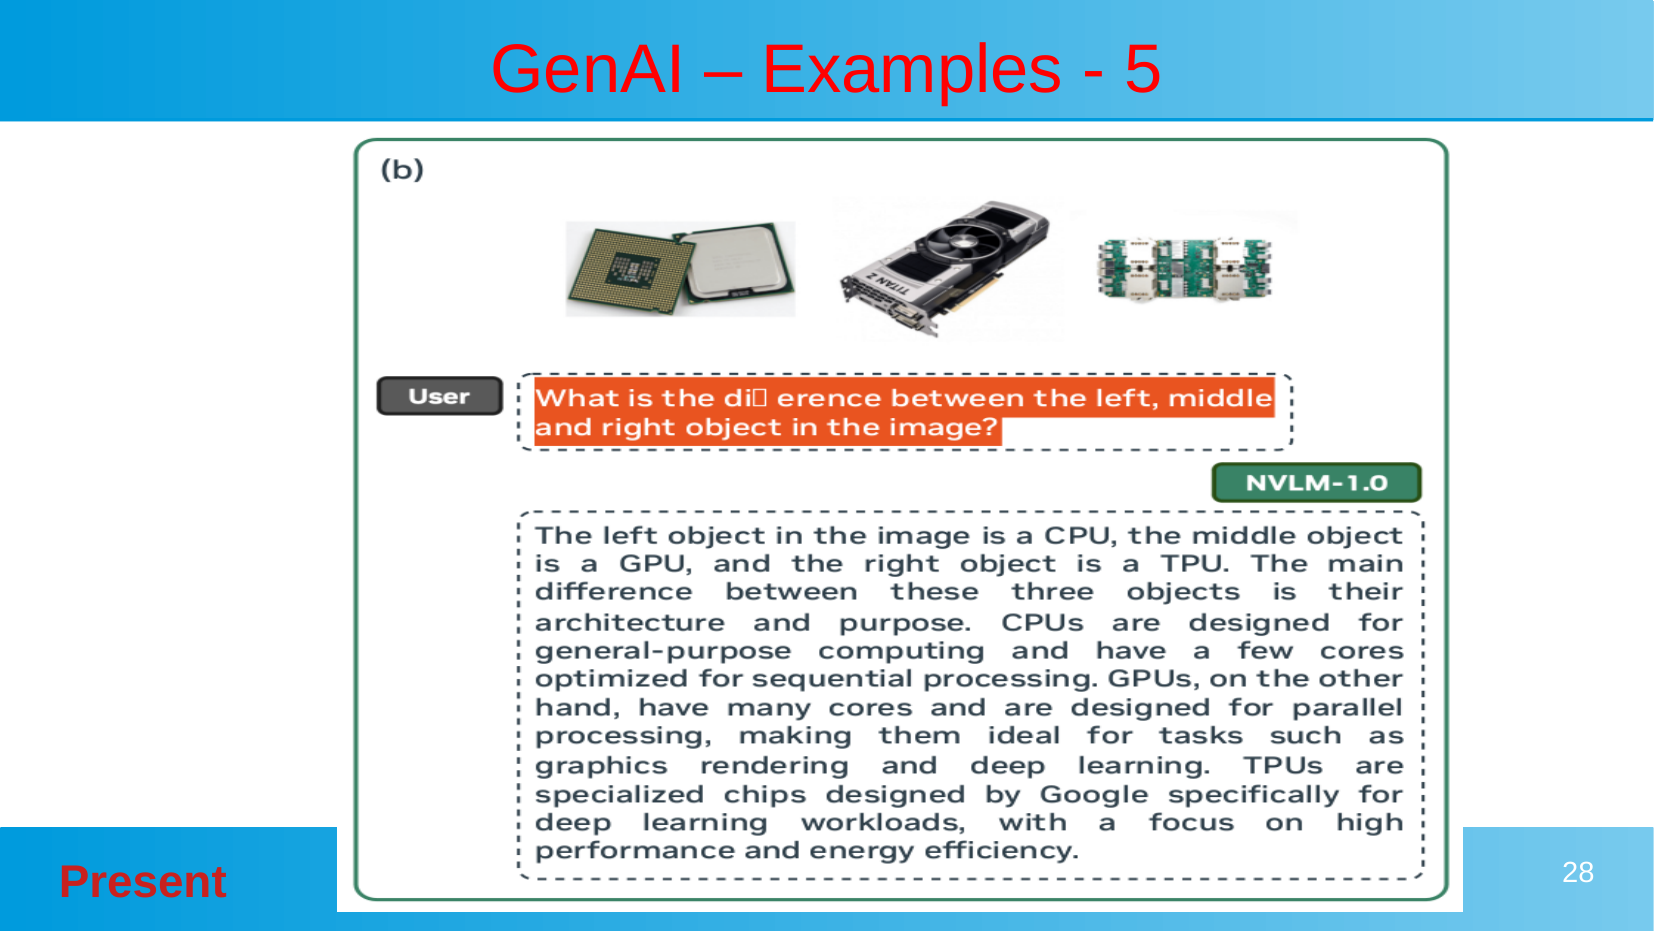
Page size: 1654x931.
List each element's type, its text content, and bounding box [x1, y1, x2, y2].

title GenAI – Examples - 5 [59, 29, 1595, 108]
picture [337, 125, 1463, 912]
